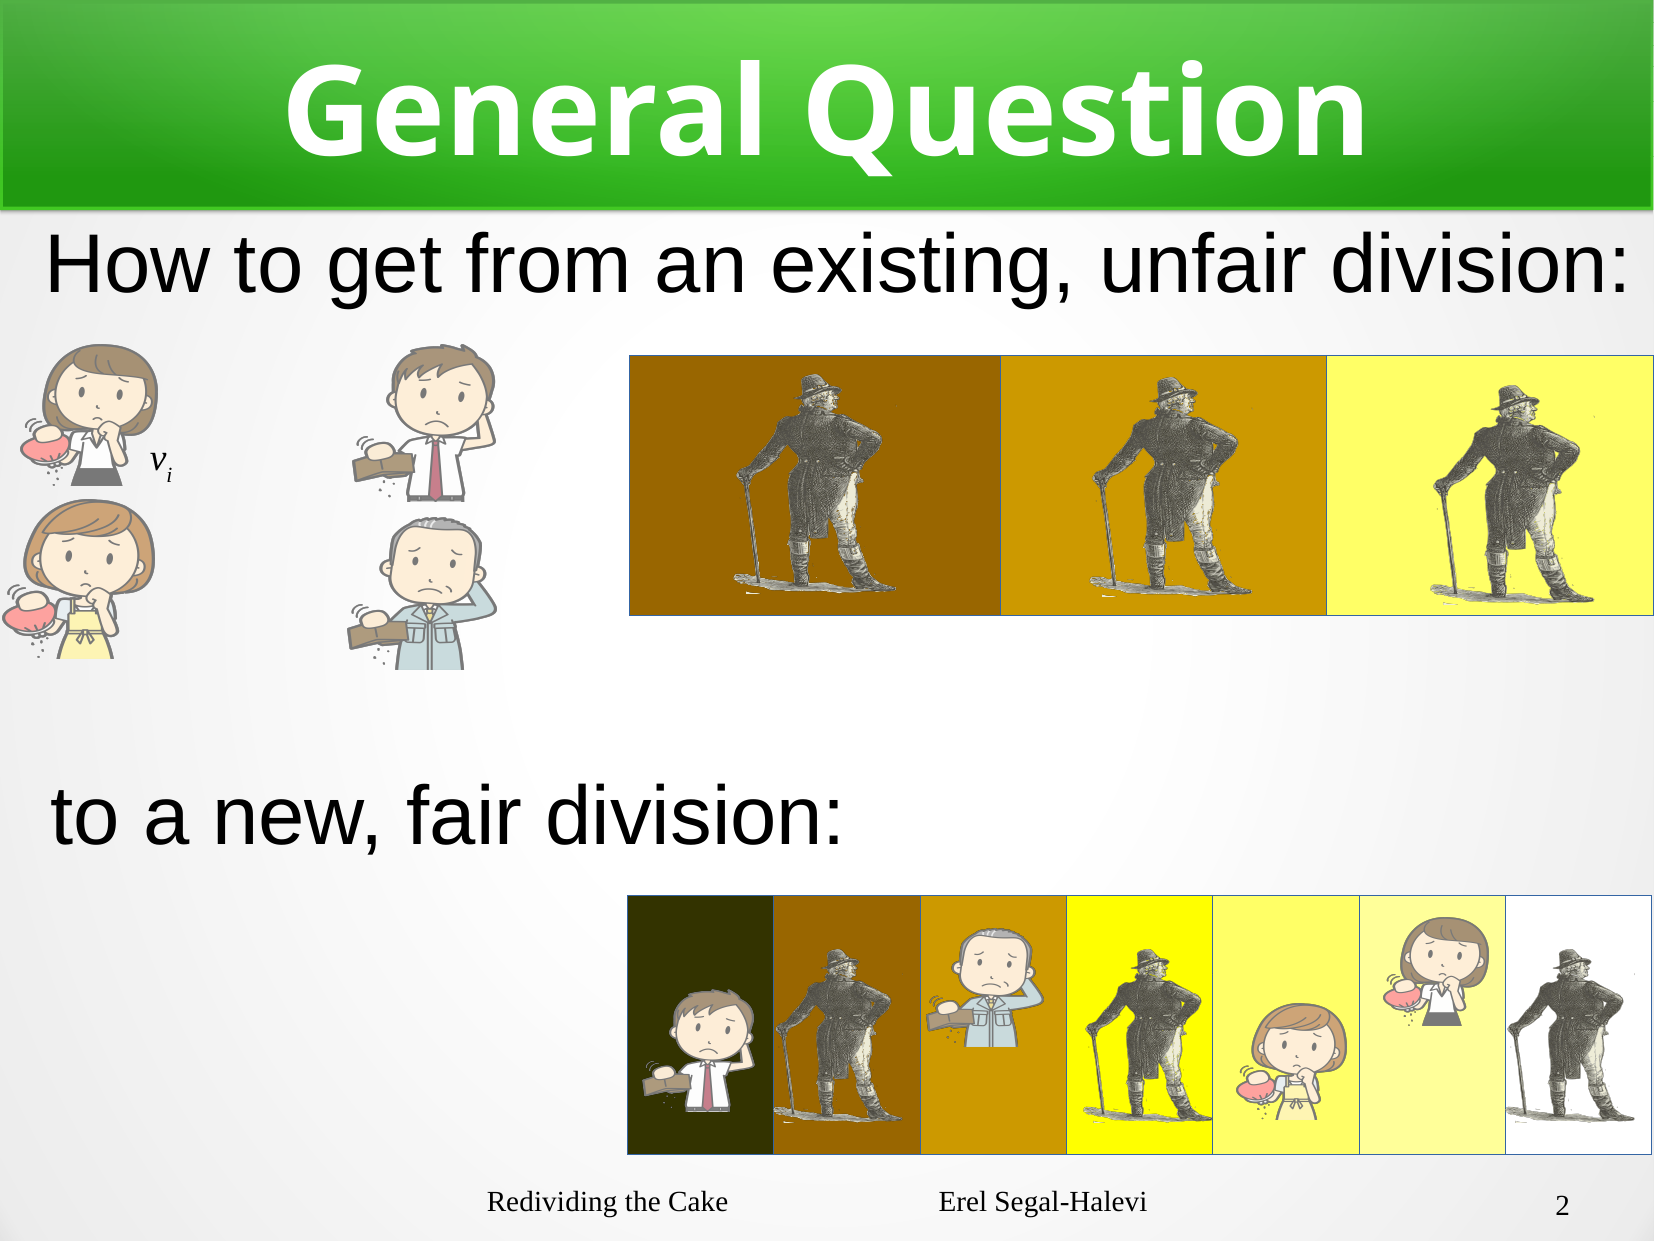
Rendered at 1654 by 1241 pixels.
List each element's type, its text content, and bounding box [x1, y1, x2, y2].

picture [1430, 385, 1595, 605]
text_box vi [135, 429, 586, 762]
picture [926, 928, 1044, 1047]
picture [1383, 917, 1489, 1026]
picture [1089, 377, 1253, 597]
text_box to a new, fair division: [35, 762, 1654, 871]
picture [733, 374, 897, 594]
picture [352, 344, 496, 502]
text_box [627, 895, 1652, 1155]
picture [1236, 1003, 1347, 1120]
picture [1083, 949, 1213, 1123]
picture [20, 344, 158, 486]
picture [773, 949, 903, 1123]
title General Question [0, 2, 1654, 211]
picture [642, 989, 755, 1112]
picture [347, 517, 497, 670]
text_box [629, 355, 1654, 616]
picture [1505, 949, 1635, 1123]
text_box How to get from an existing, unfair division: [29, 210, 1648, 319]
picture [2, 499, 155, 659]
